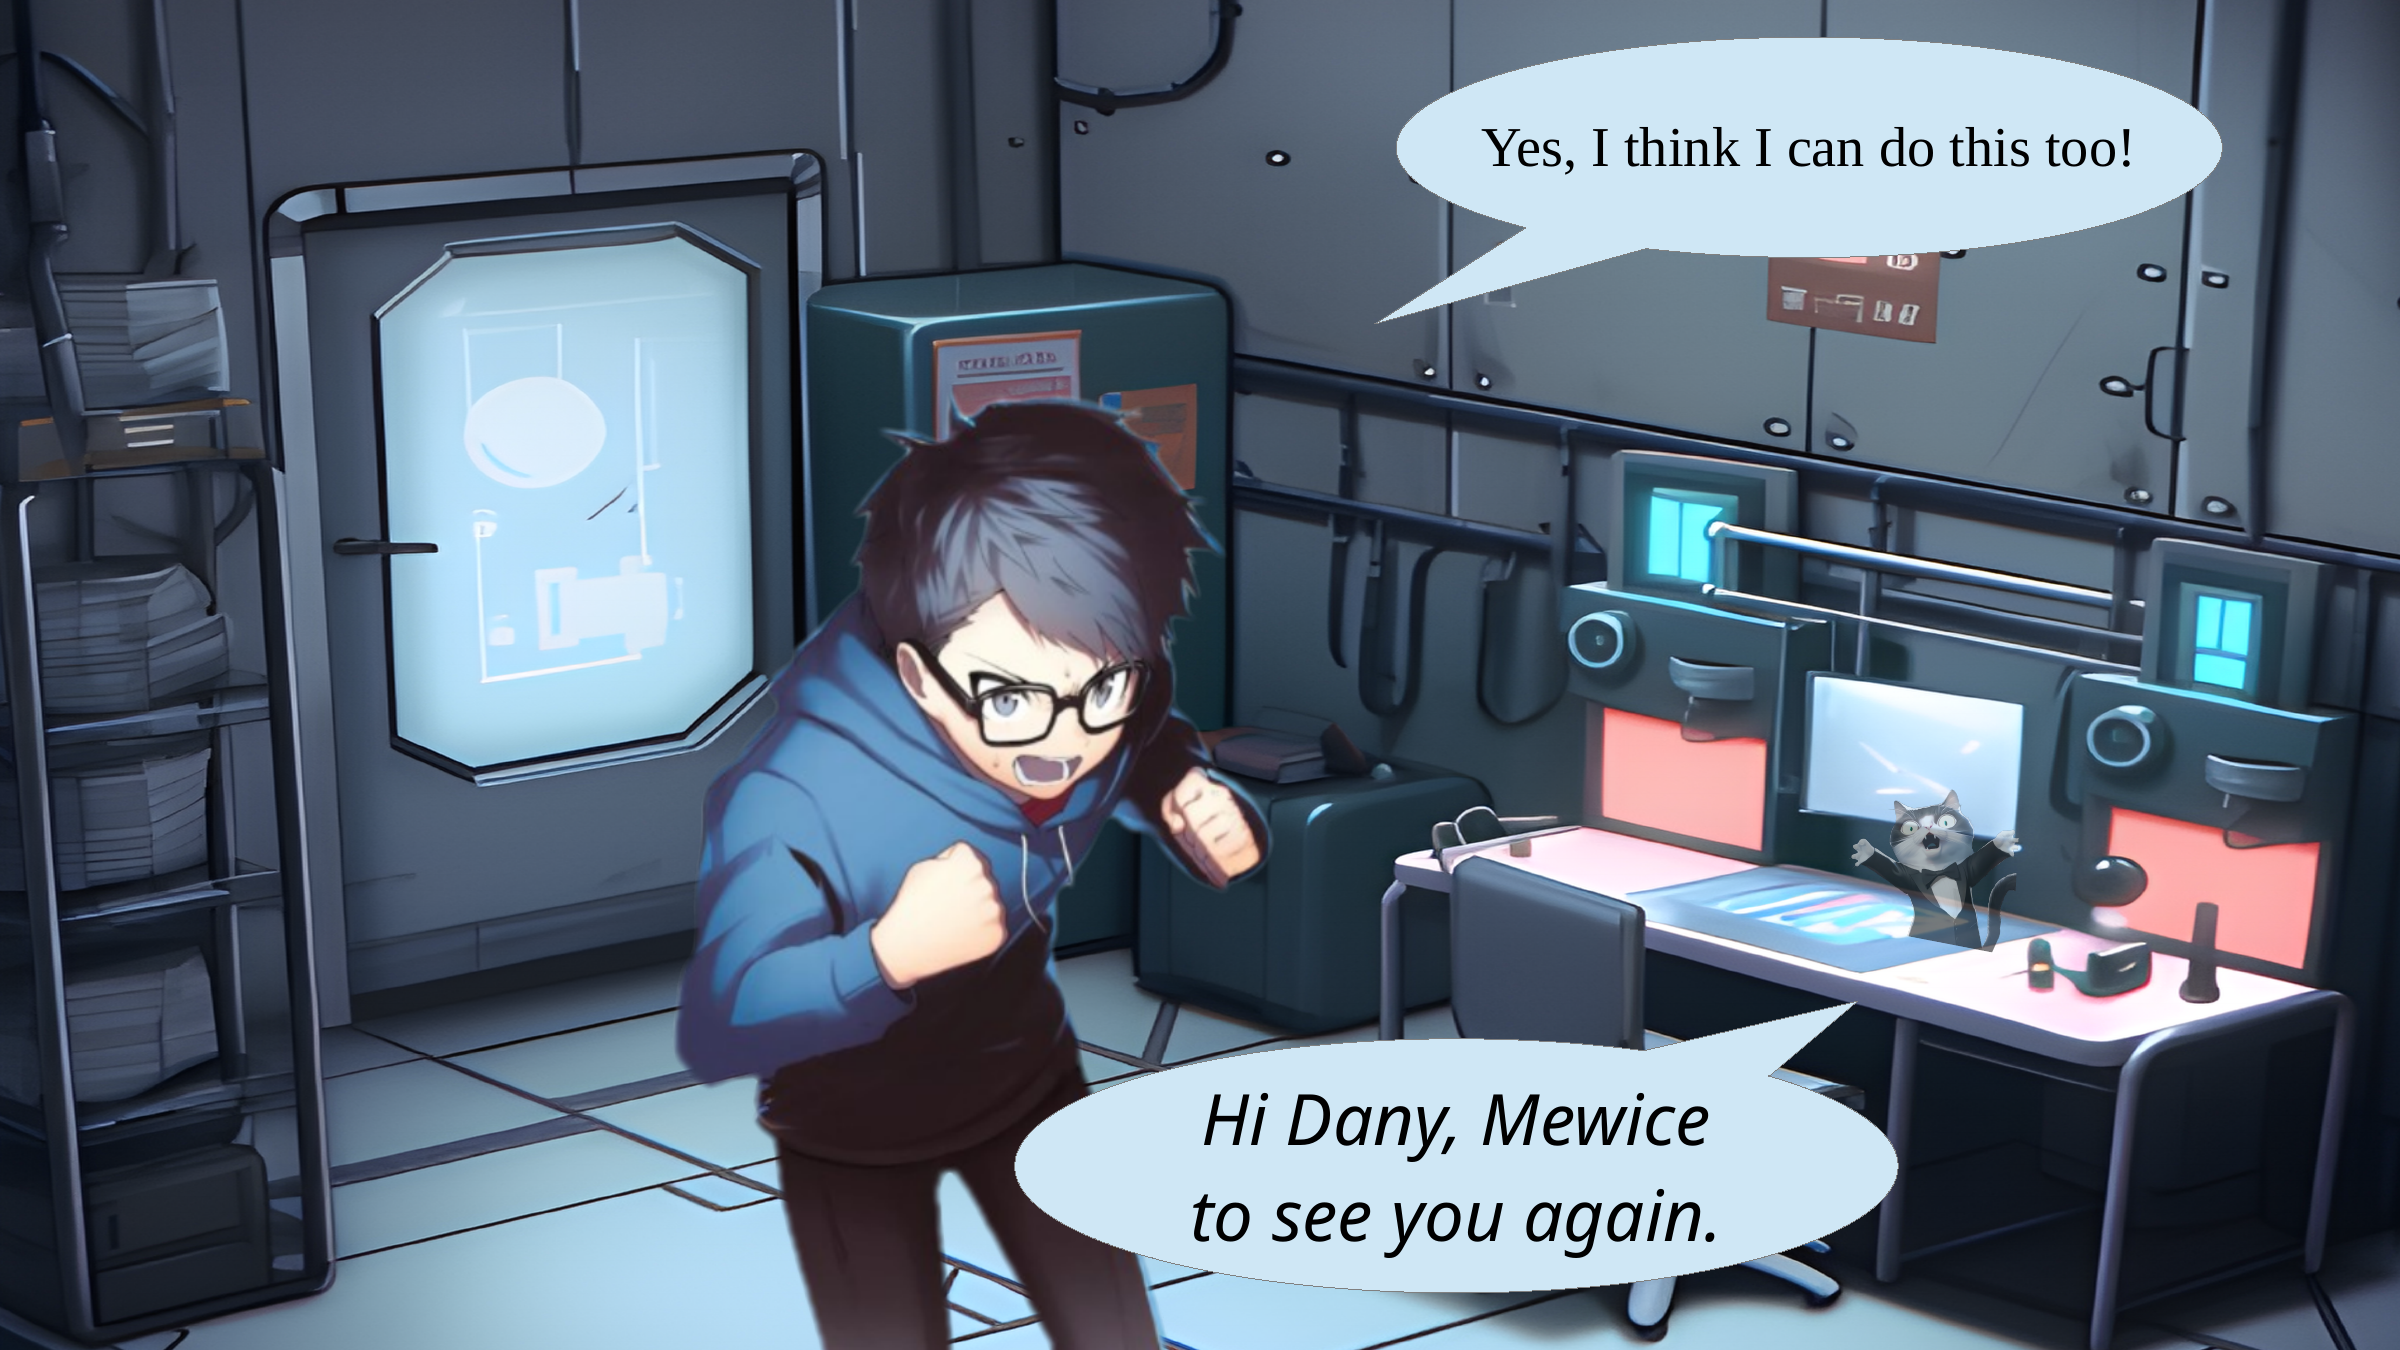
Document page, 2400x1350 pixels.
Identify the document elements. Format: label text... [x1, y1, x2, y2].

text_box Hi Dany, Mewice to see you again. [1014, 1001, 1899, 1293]
text_box [1775, 718, 2023, 957]
text_box Yes, I think I can do this too! [1374, 37, 2223, 324]
picture [0, 0, 2400, 1350]
